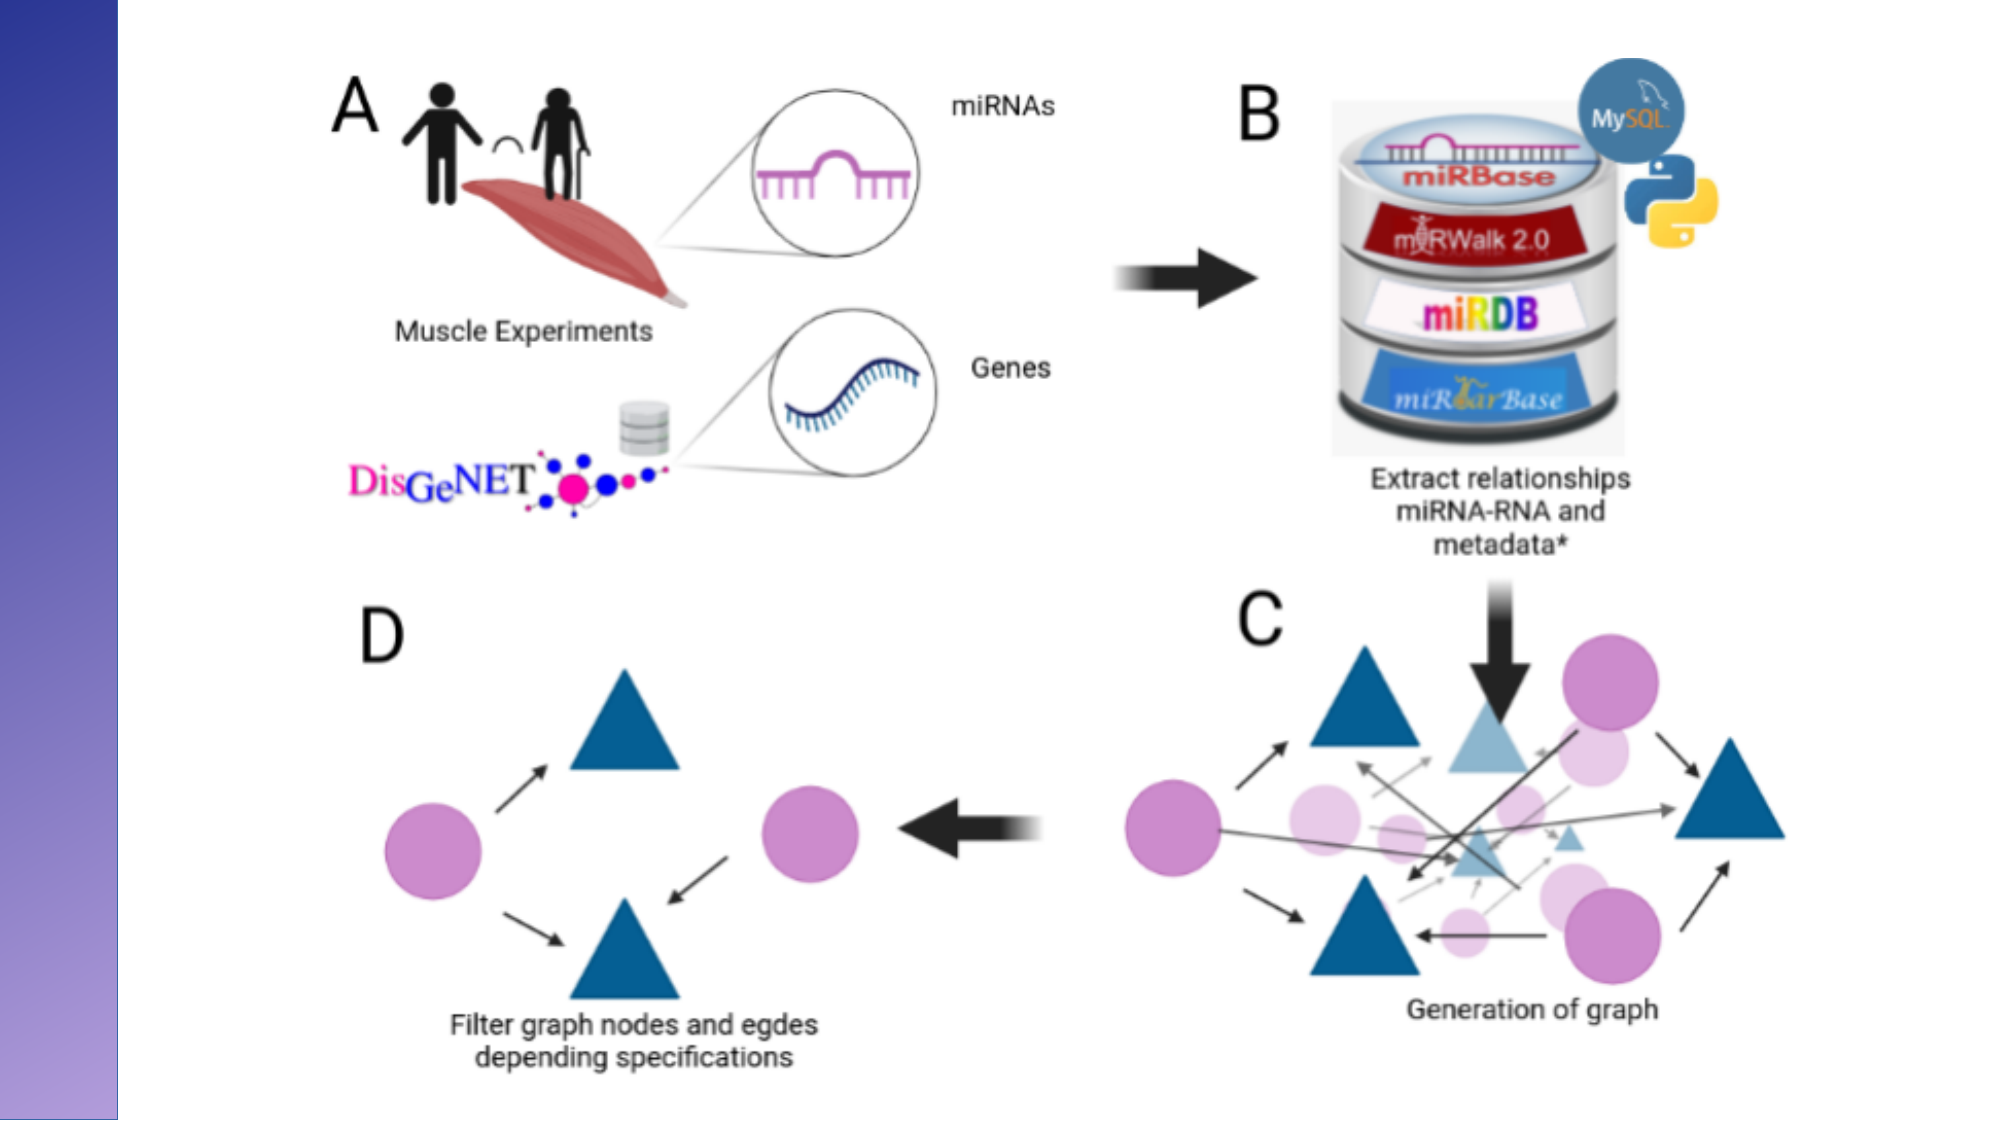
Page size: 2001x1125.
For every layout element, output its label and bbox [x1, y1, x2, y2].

text_box [0, 0, 118, 1120]
picture [324, 58, 1802, 1093]
